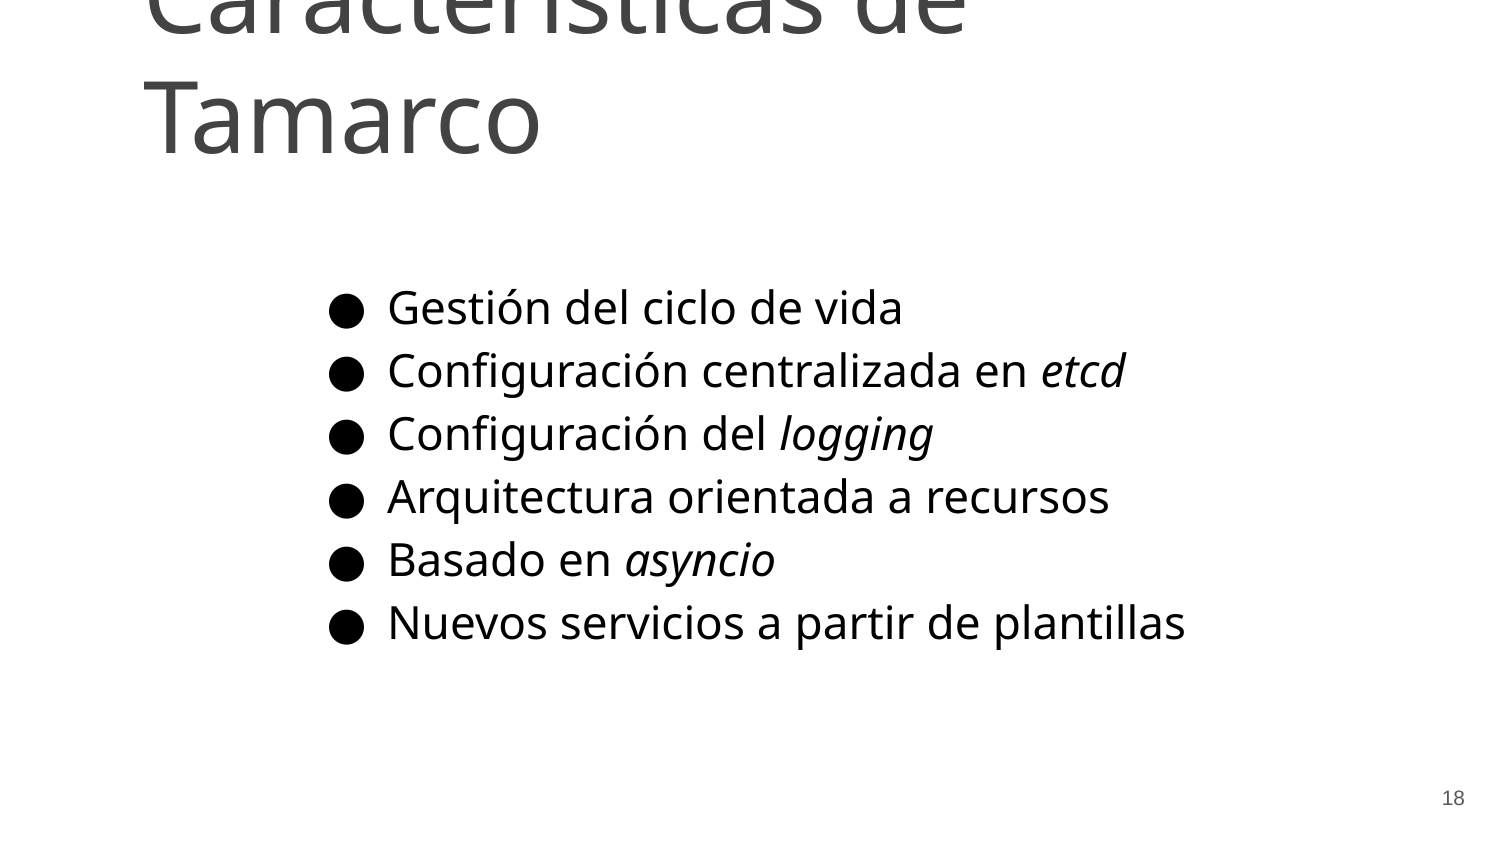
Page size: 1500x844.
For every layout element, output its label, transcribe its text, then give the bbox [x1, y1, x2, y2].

slide_number <number> [1389, 764, 1480, 830]
list Gestión del ciclo de vida Configuración centralizada en etcd Configuración del logging Arquitectura orientada a recursos Basado en asyncio Nuevos servicios a partir de plantillas [297, 255, 1203, 712]
title Características de Tamarco [128, 43, 1372, 189]
